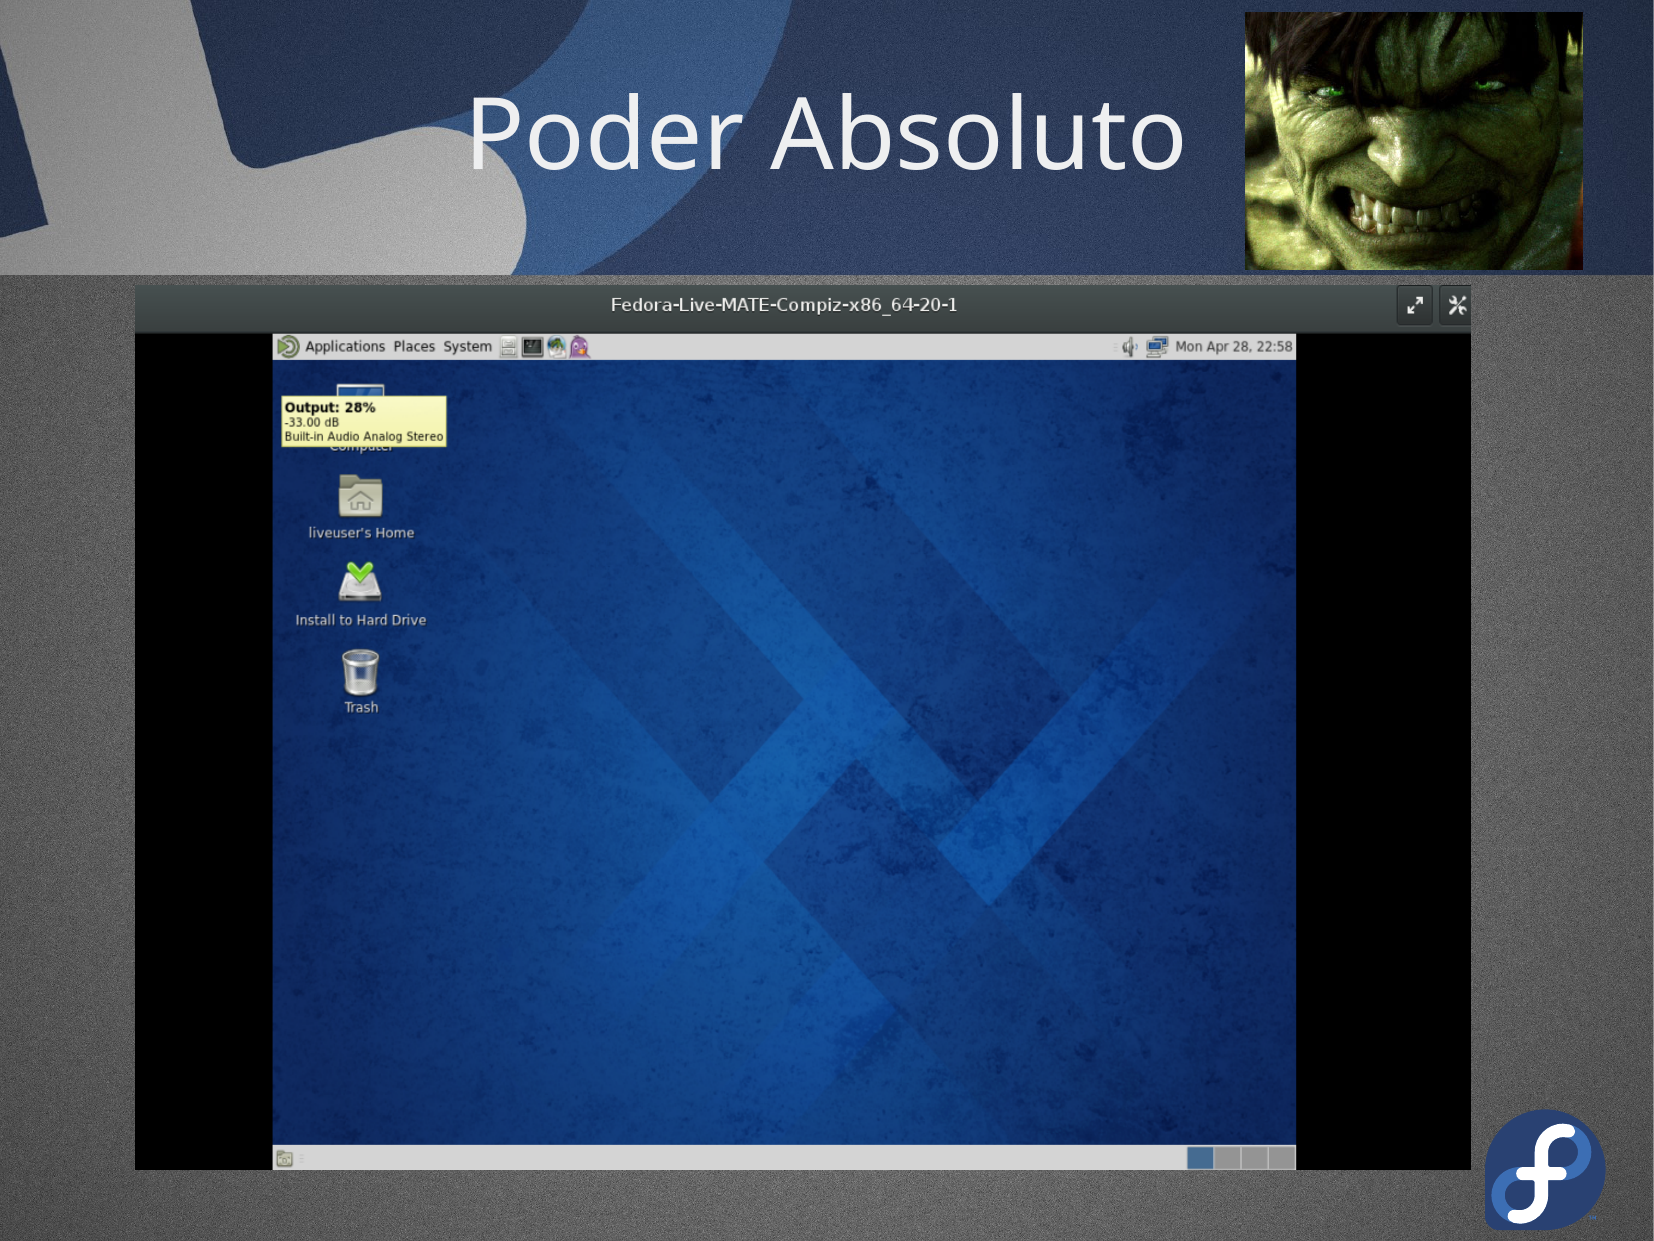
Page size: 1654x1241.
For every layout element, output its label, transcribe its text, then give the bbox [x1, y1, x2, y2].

text_box Poder Absoluto [88, 29, 1245, 237]
picture [0, 0, 1654, 1241]
